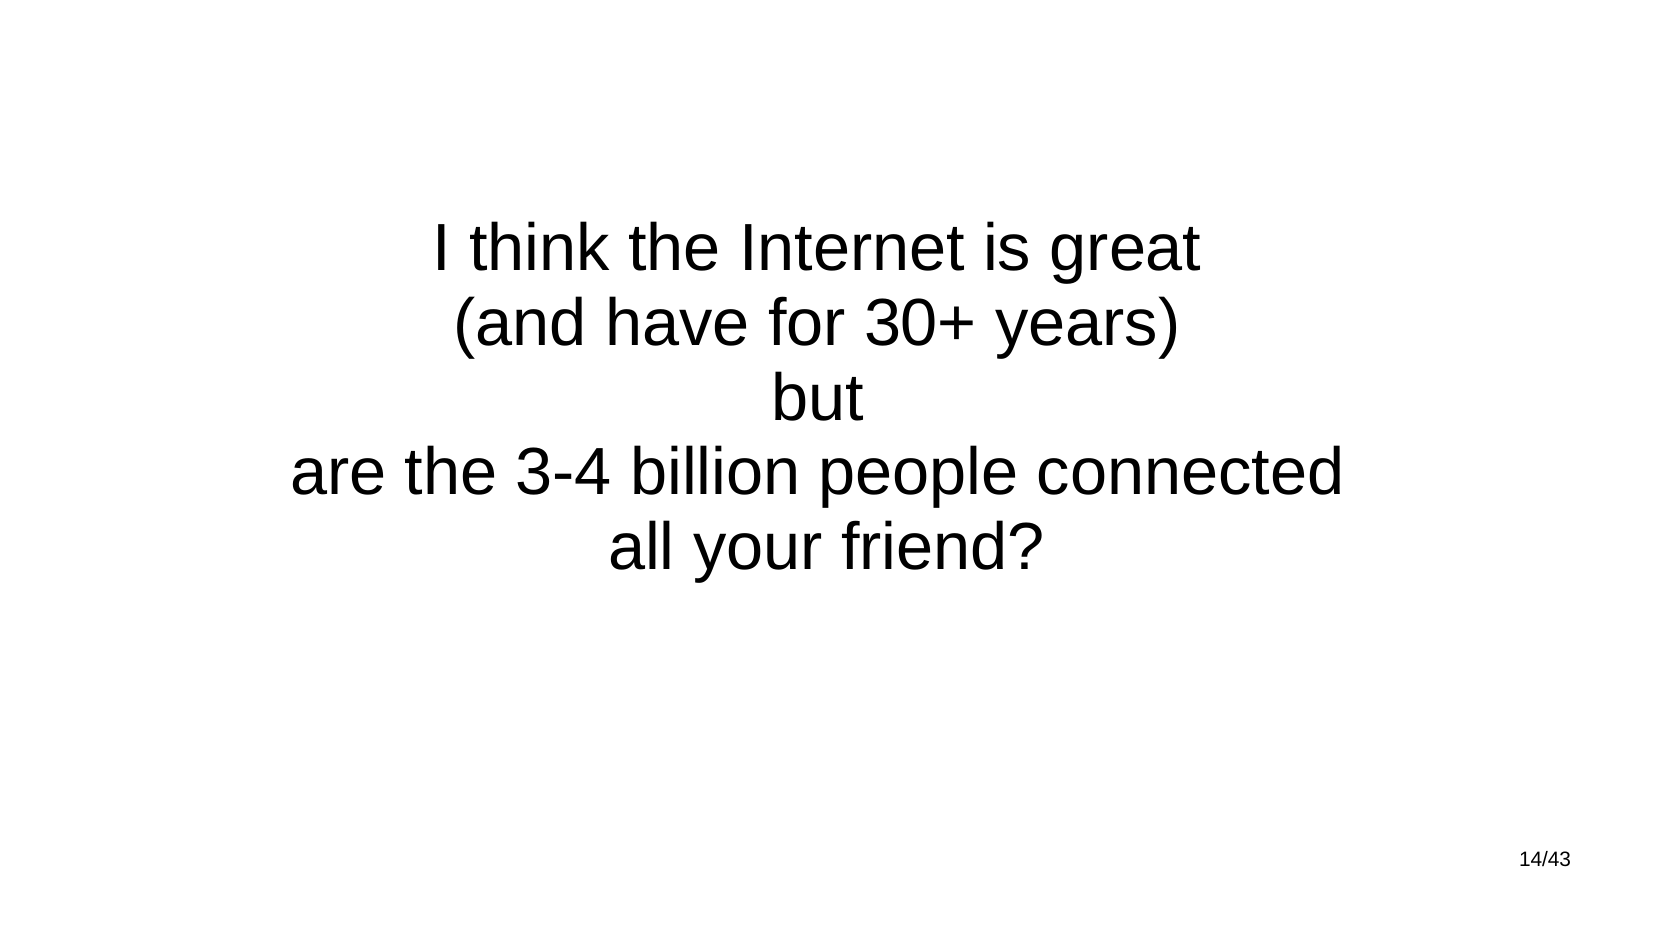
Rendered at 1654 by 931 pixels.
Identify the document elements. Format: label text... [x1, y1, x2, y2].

subtitle I think the Internet is great (and have for 30+ years) but are the 3-4 billion people connected all your friend? [82, 37, 1571, 757]
